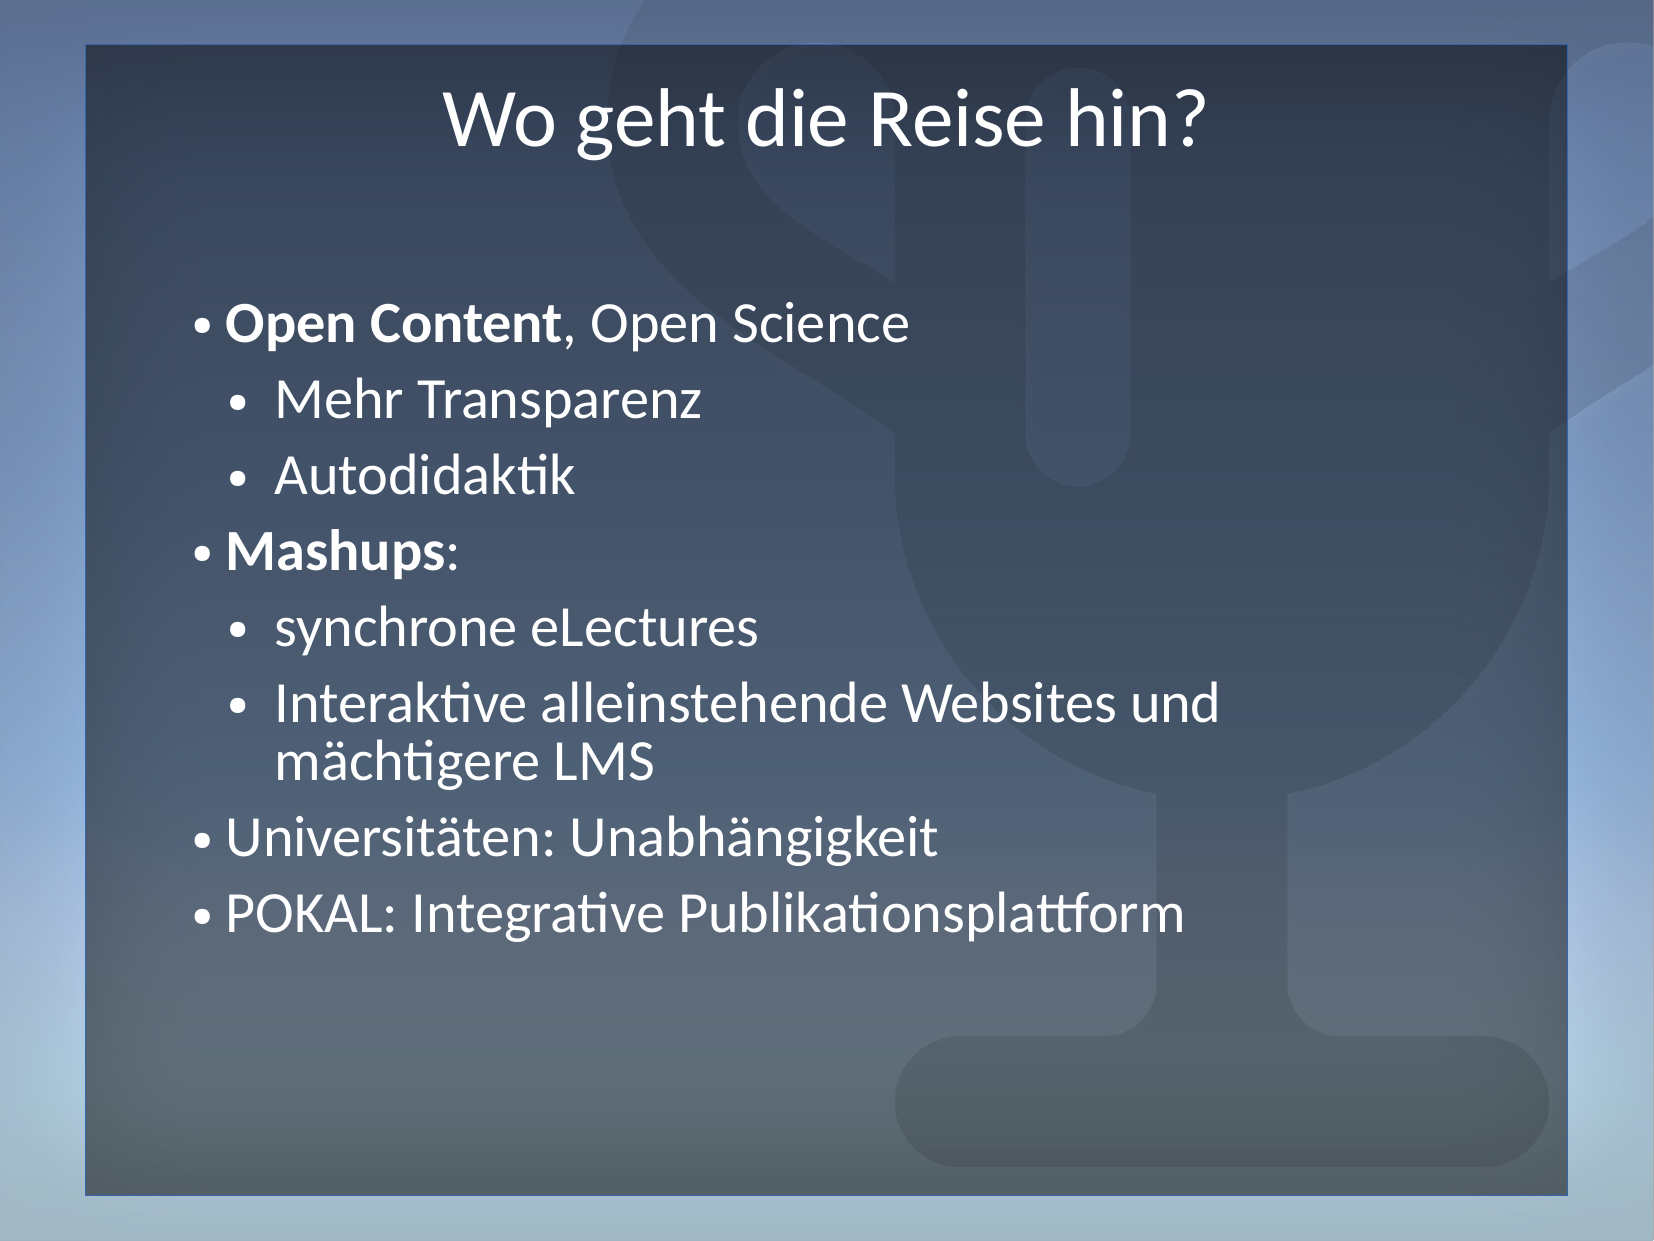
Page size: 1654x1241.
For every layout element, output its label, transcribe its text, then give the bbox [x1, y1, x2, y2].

text_box [85, 44, 1568, 1196]
text_box Wo geht die Reise hin? [112, 76, 1542, 201]
picture [0, 0, 1654, 1241]
text_box Open Content, Open Science Mehr Transparenz Autodidaktik Mashups: synchrone eLectures Interaktive alleinstehende Websites und mächtigere LMS Universitäten: Unabhängigkeit POKAL: Integrative Publikationsplattform [165, 291, 1441, 1134]
